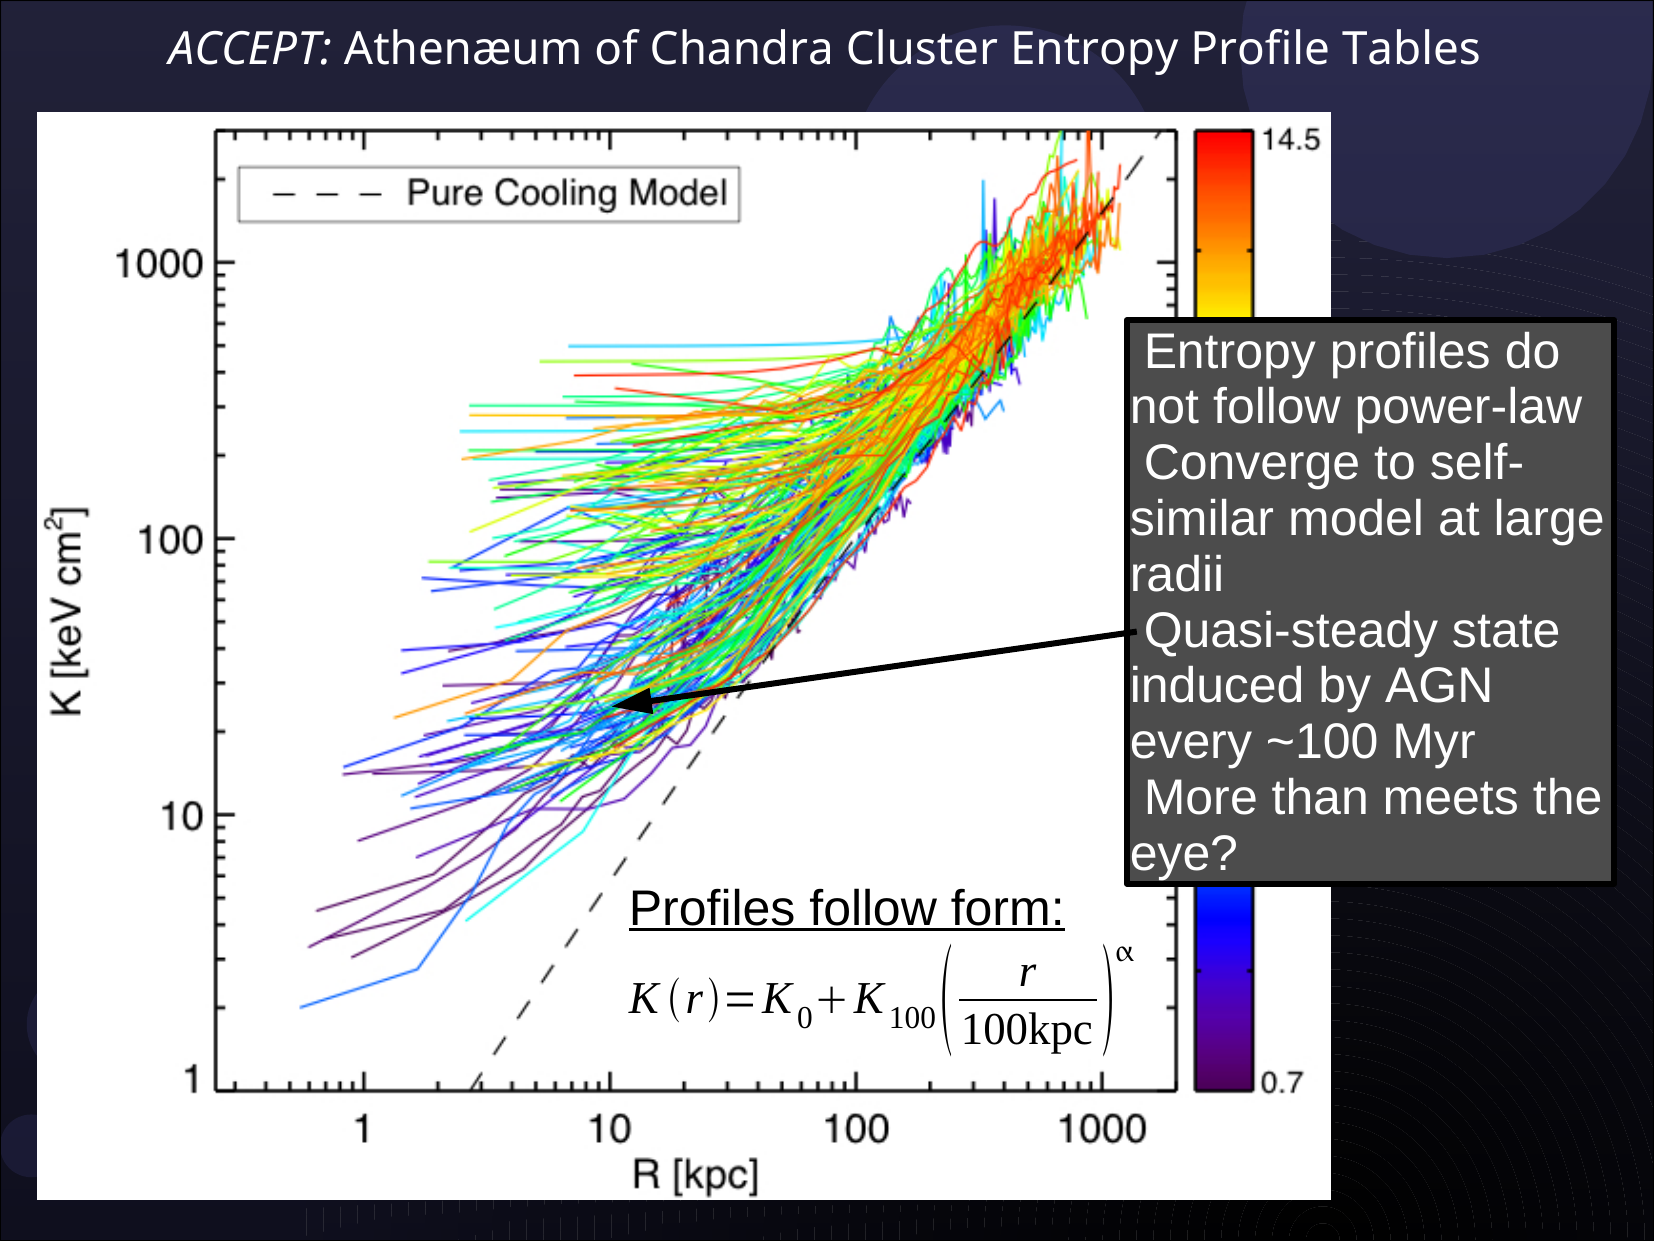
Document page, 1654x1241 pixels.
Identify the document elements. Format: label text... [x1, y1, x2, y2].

text_box Entropy profiles do not follow power-law Converge to self-similar model at large radii Quasi-steady state induced by AGN every ~100 Myr More than meets the eye? [1126, 320, 1615, 884]
chart [619, 933, 1140, 1060]
text_box Profiles follow form: [628, 880, 1058, 937]
picture [37, 112, 1331, 1201]
text_box ACCEPT: Athenæum of Chandra Cluster Entropy Profile Tables [0, 15, 1651, 81]
